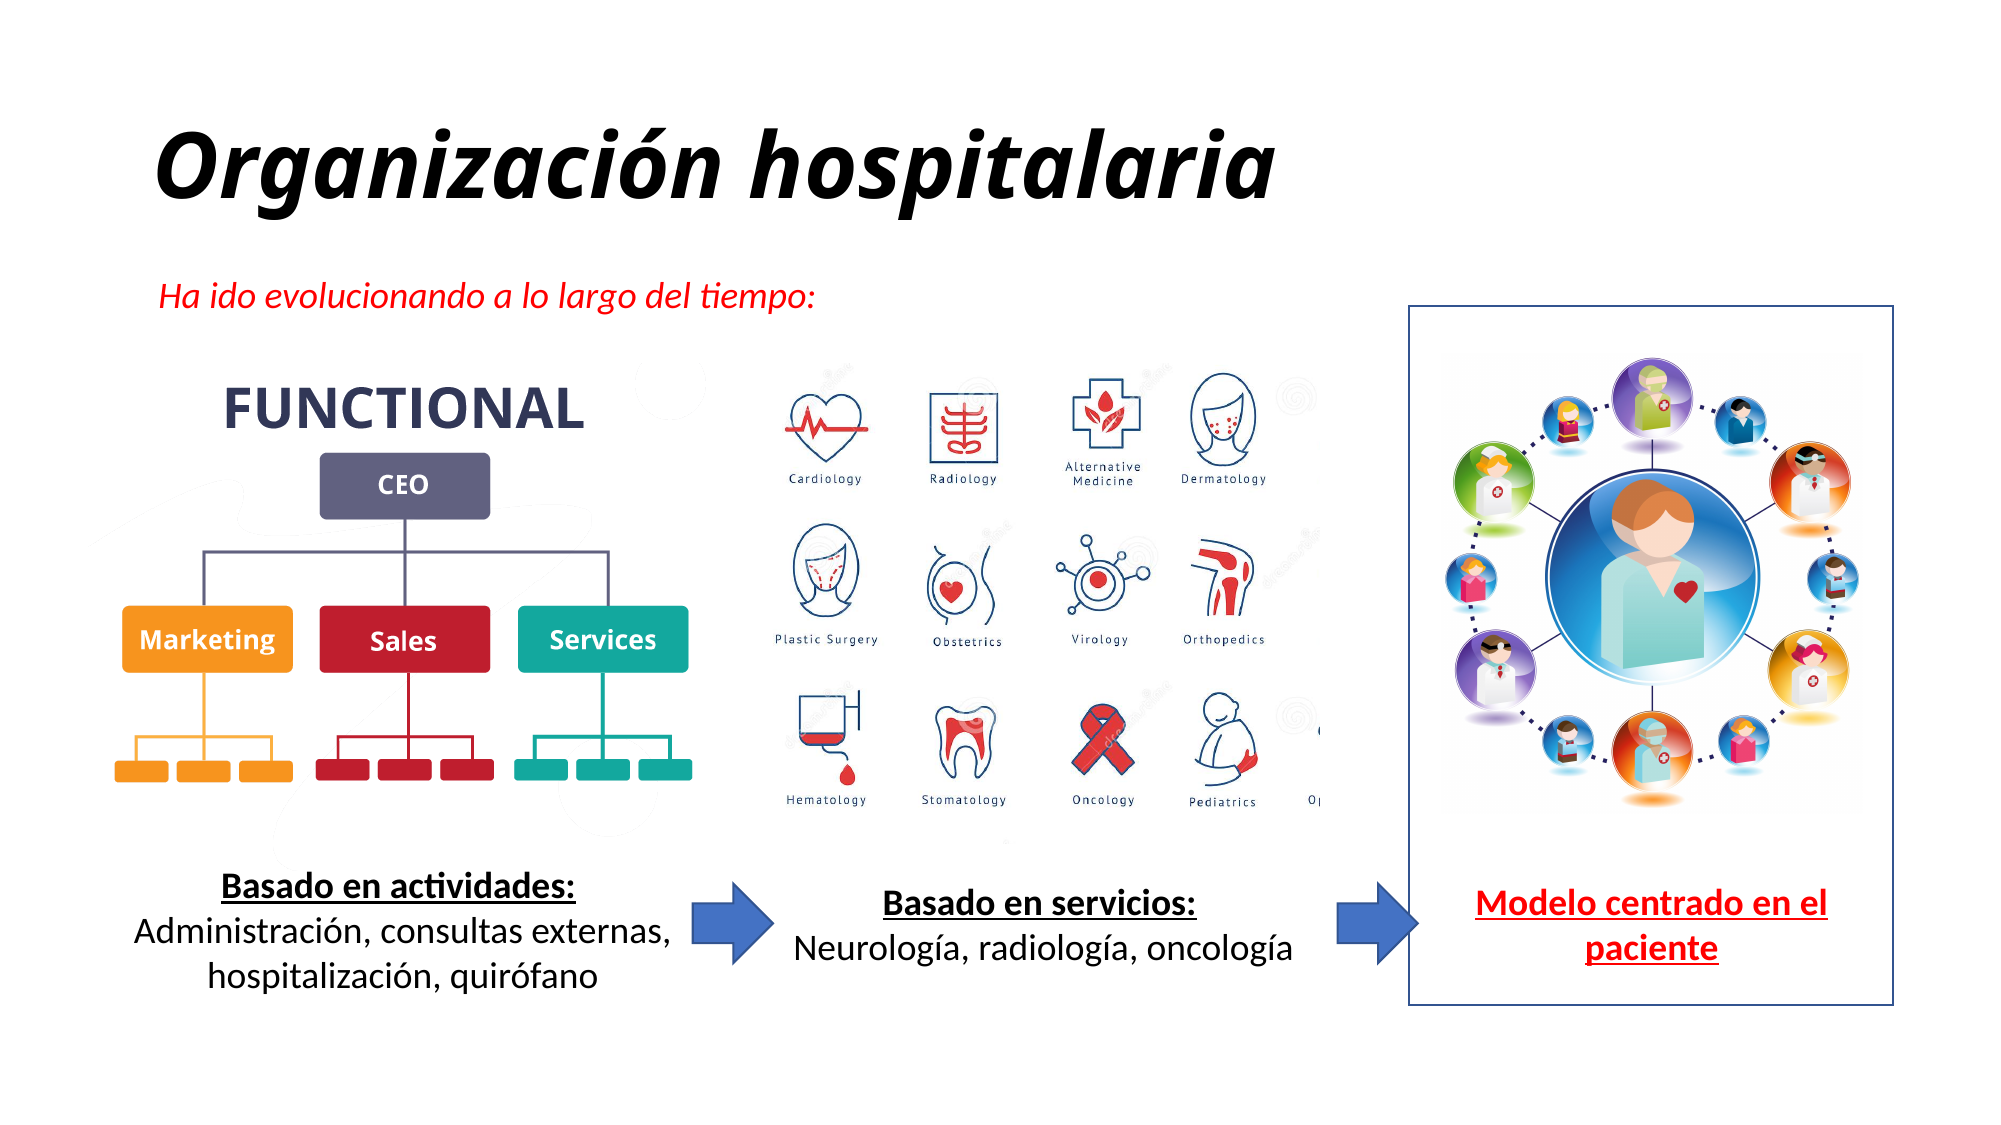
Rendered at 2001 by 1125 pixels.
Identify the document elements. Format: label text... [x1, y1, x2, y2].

picture [768, 363, 1320, 844]
picture [88, 363, 718, 853]
text_box [692, 883, 774, 964]
text_box Basado en servicios: Neurología, radiología, oncología [767, 870, 1320, 976]
text_box Modelo centrado en el paciente [1441, 870, 1863, 976]
title Organización hospitalaria [137, 59, 1863, 278]
text_box [1337, 883, 1418, 964]
text_box Ha ido evolucionando a lo largo del tiempo: [143, 263, 832, 324]
picture [1441, 353, 1863, 814]
text_box Basado en actividades: Administración, consultas externas, hospitalización, quirófano [88, 853, 718, 1004]
